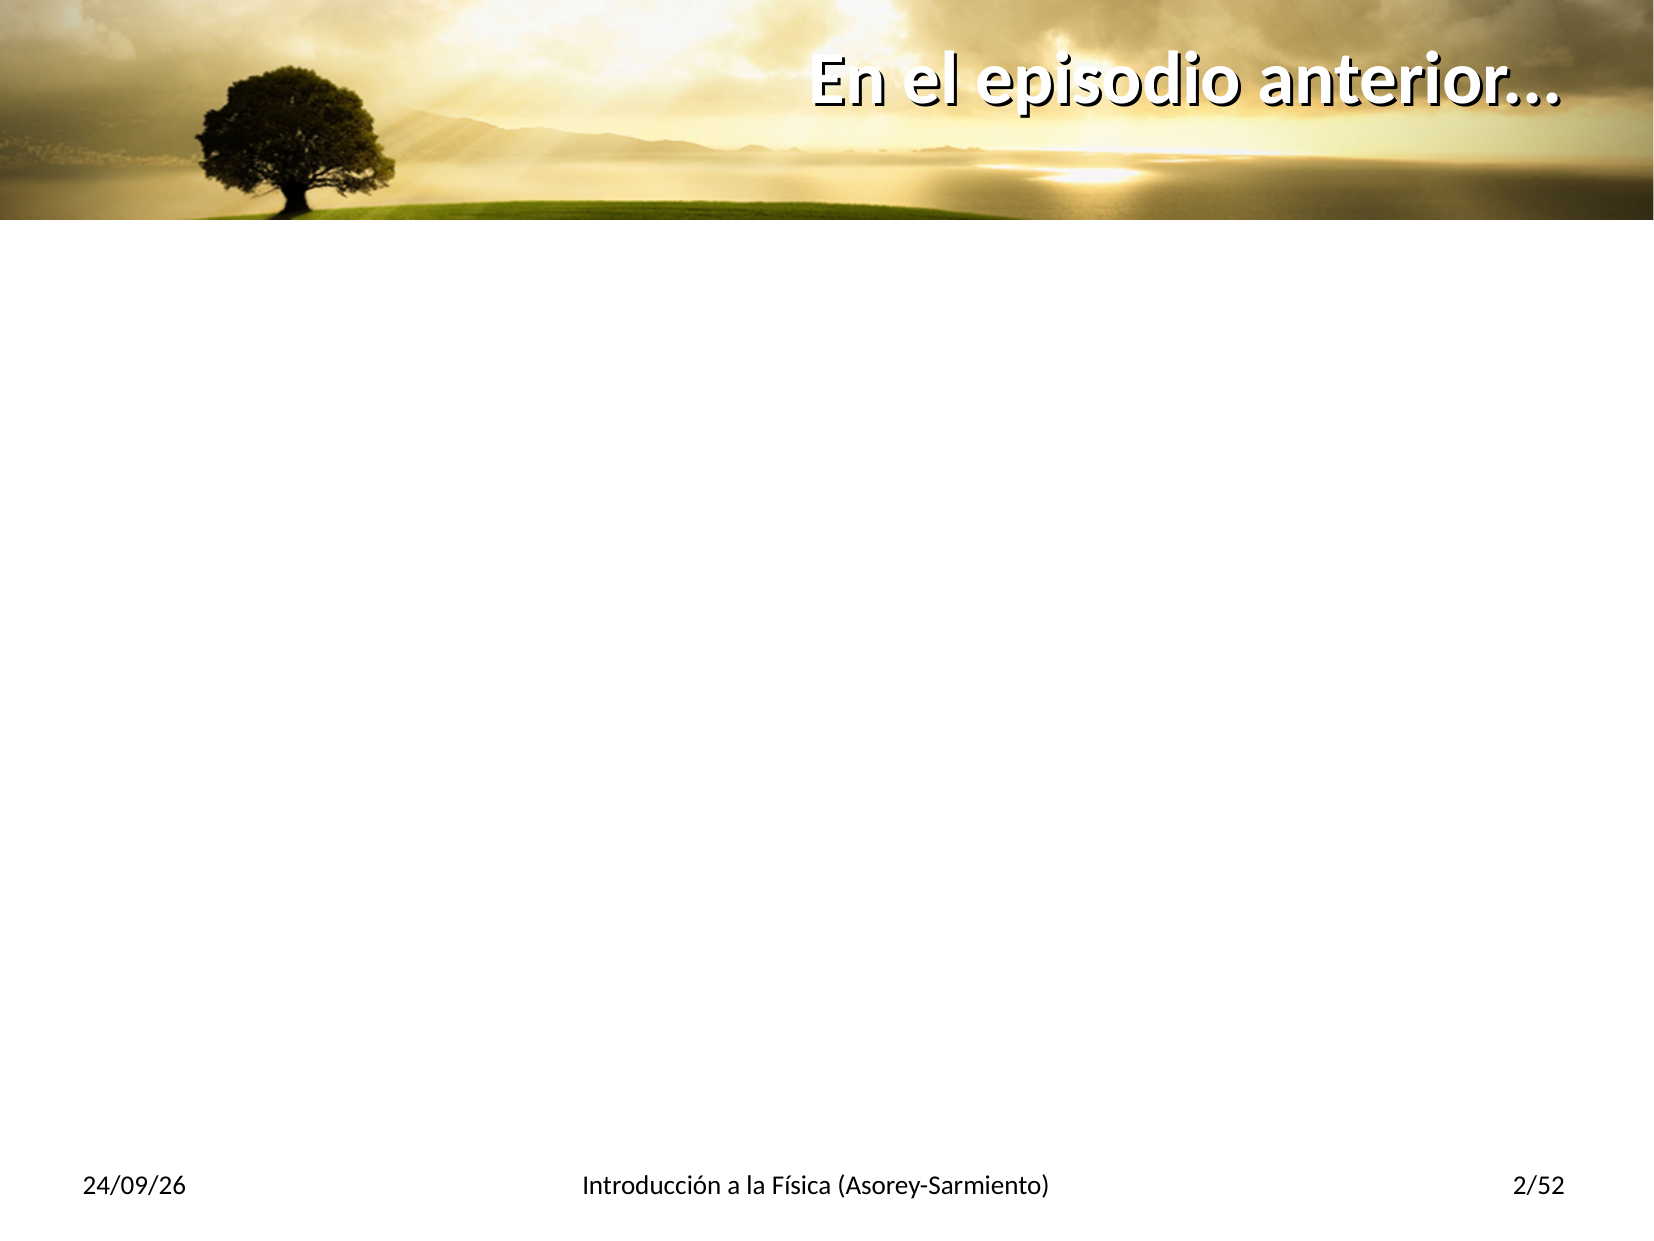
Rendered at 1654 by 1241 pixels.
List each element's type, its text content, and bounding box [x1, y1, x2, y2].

picture [0, 0, 1654, 220]
title En el episodio anterior... [75, 19, 1564, 151]
